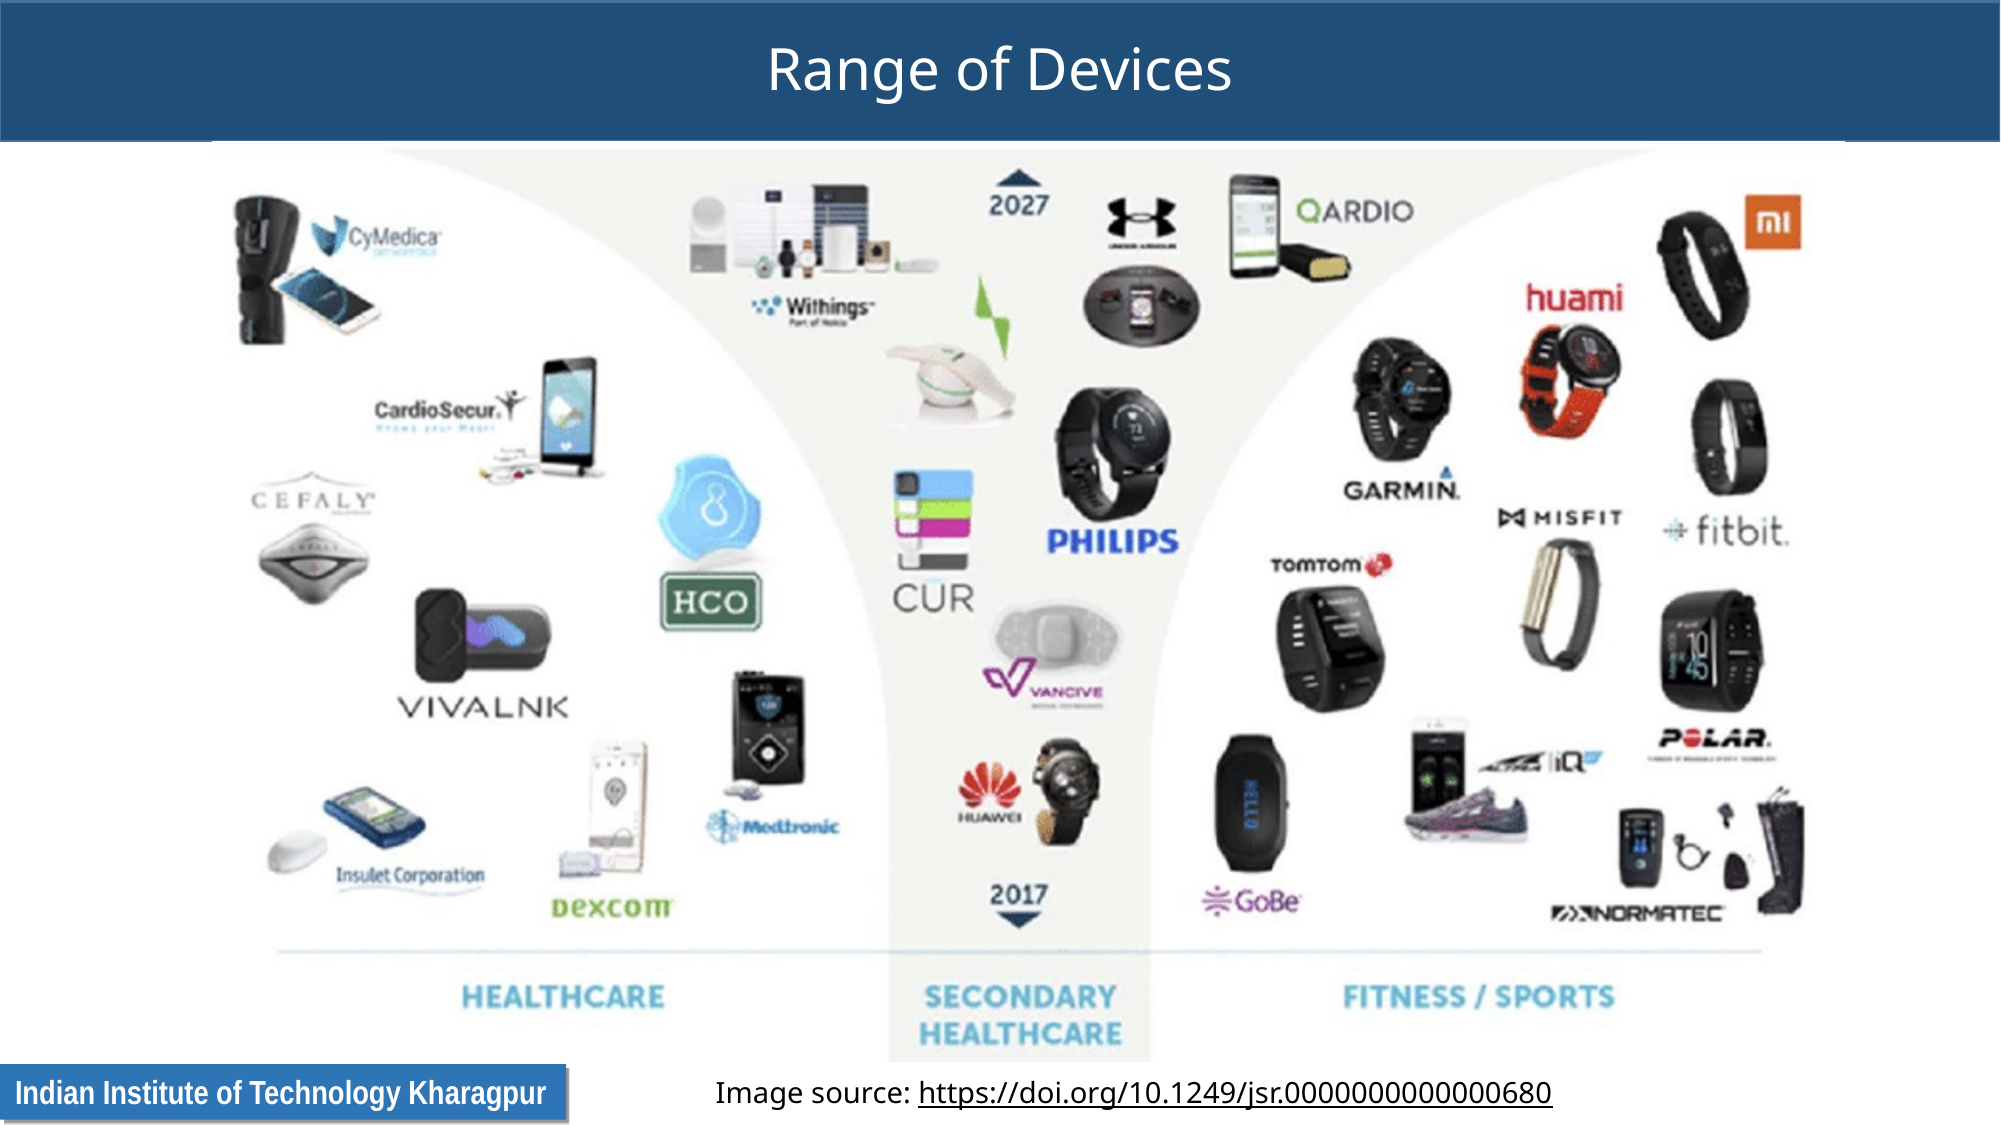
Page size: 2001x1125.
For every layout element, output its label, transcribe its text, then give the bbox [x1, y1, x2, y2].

text_box Image source: https://doi.org/10.1249/jsr.0000000000000680 [700, 1059, 1845, 1125]
title Range of Devices [0, 1, 2000, 141]
picture [212, 141, 1845, 1062]
